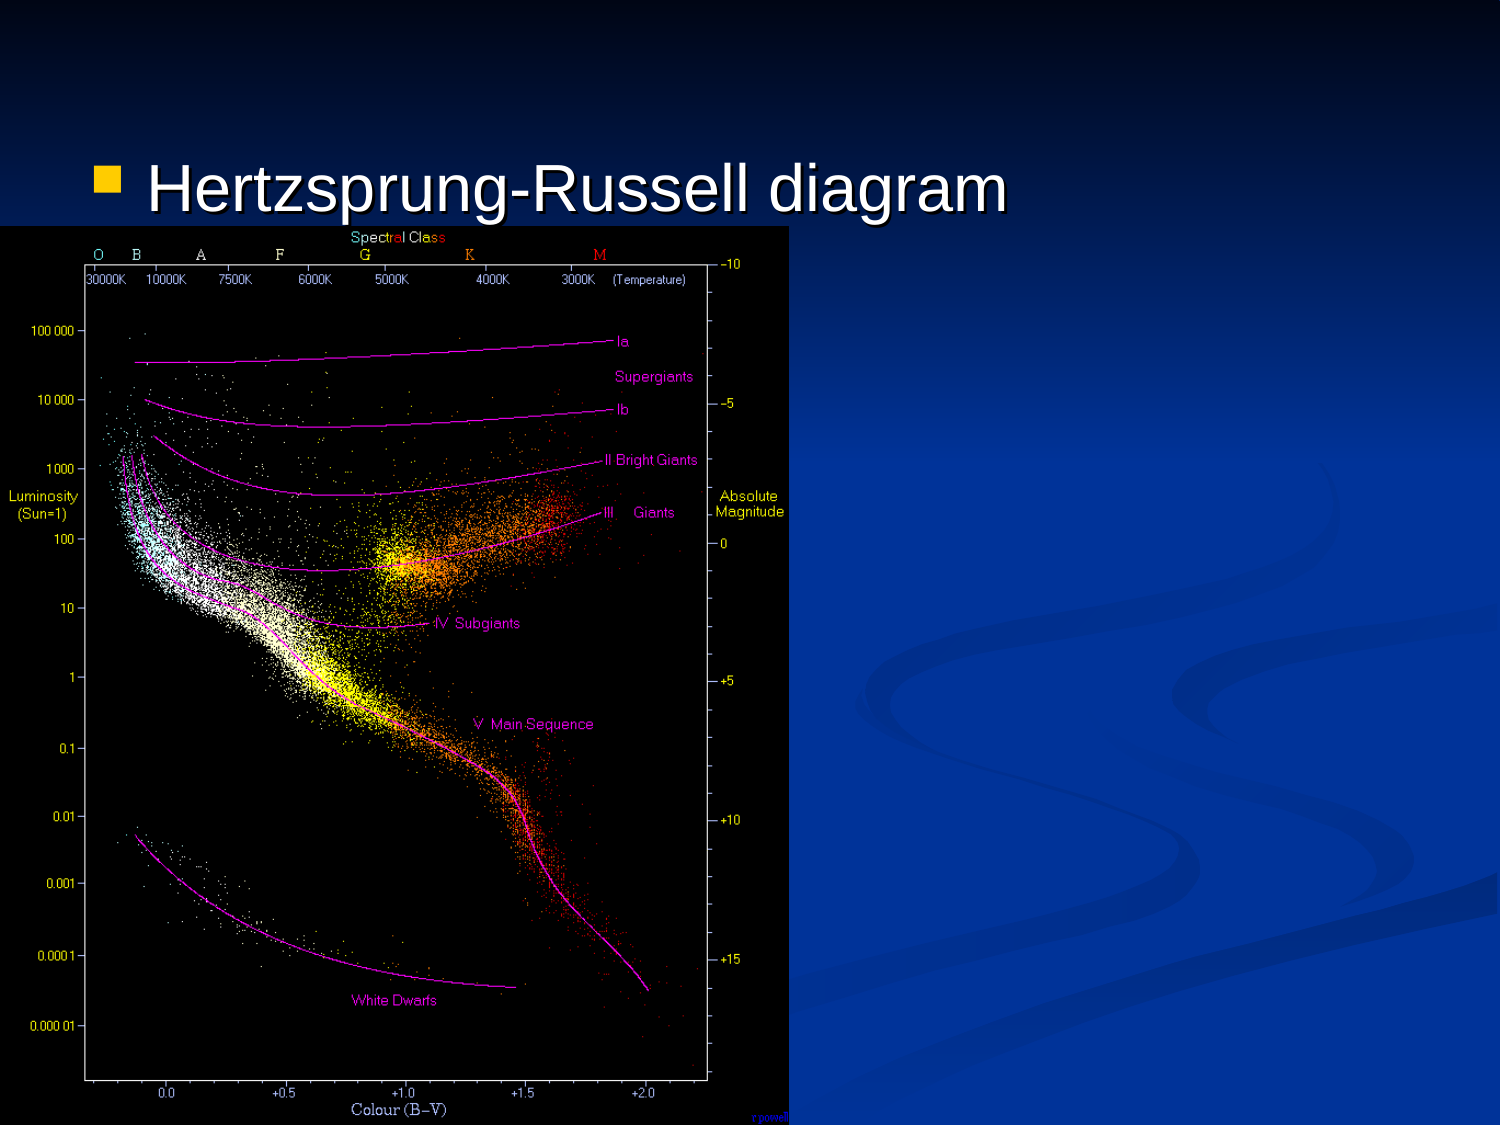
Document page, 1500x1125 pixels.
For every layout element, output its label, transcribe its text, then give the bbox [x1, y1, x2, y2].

picture [0, 226, 789, 1125]
list Hertzsprung-Russell diagram [75, 137, 1426, 1005]
